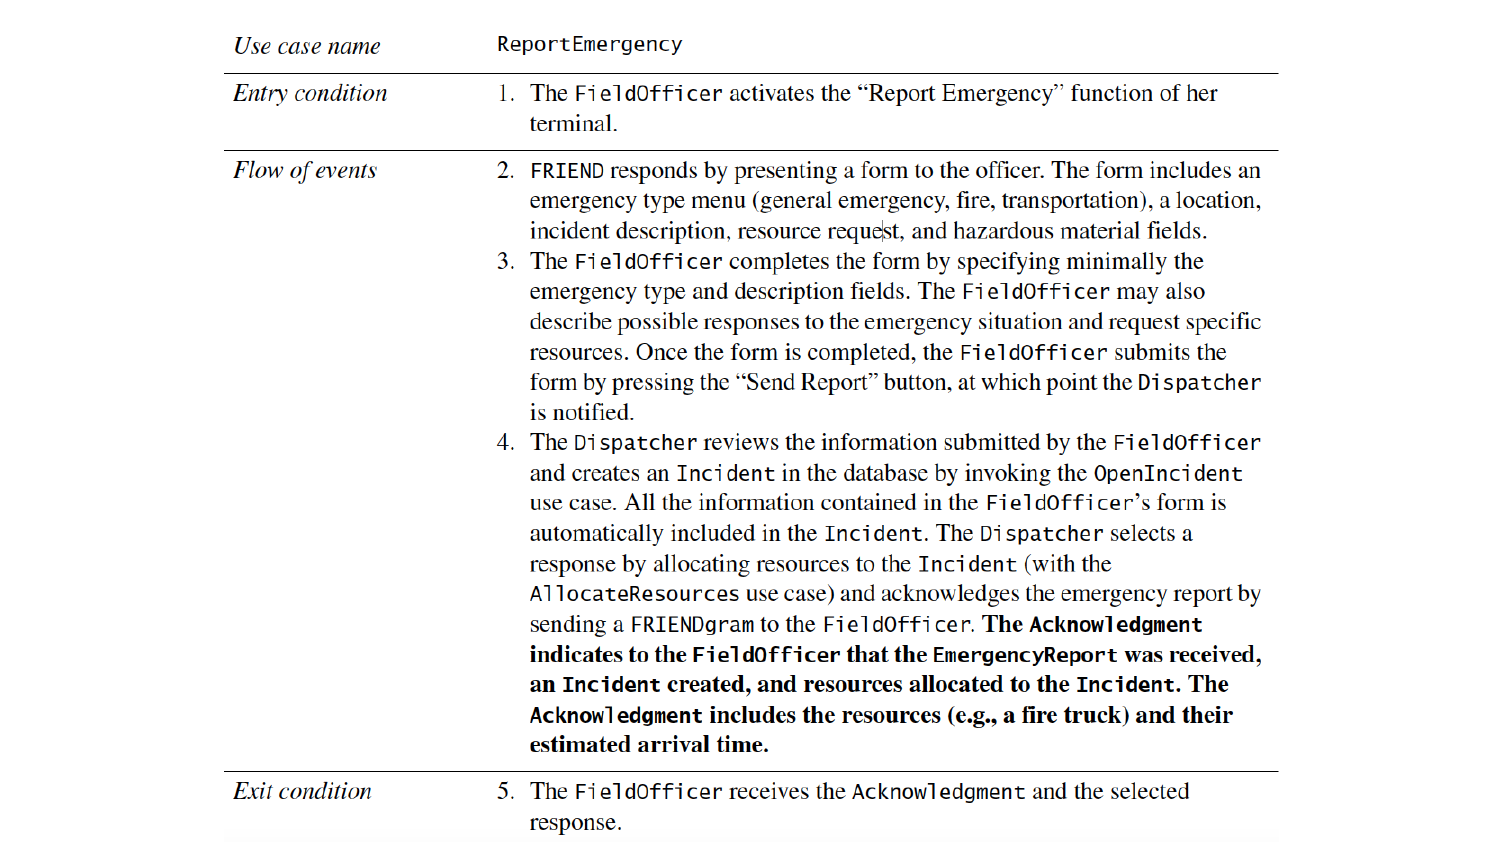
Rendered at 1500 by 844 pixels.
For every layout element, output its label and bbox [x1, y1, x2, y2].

picture [224, 31, 1279, 842]
